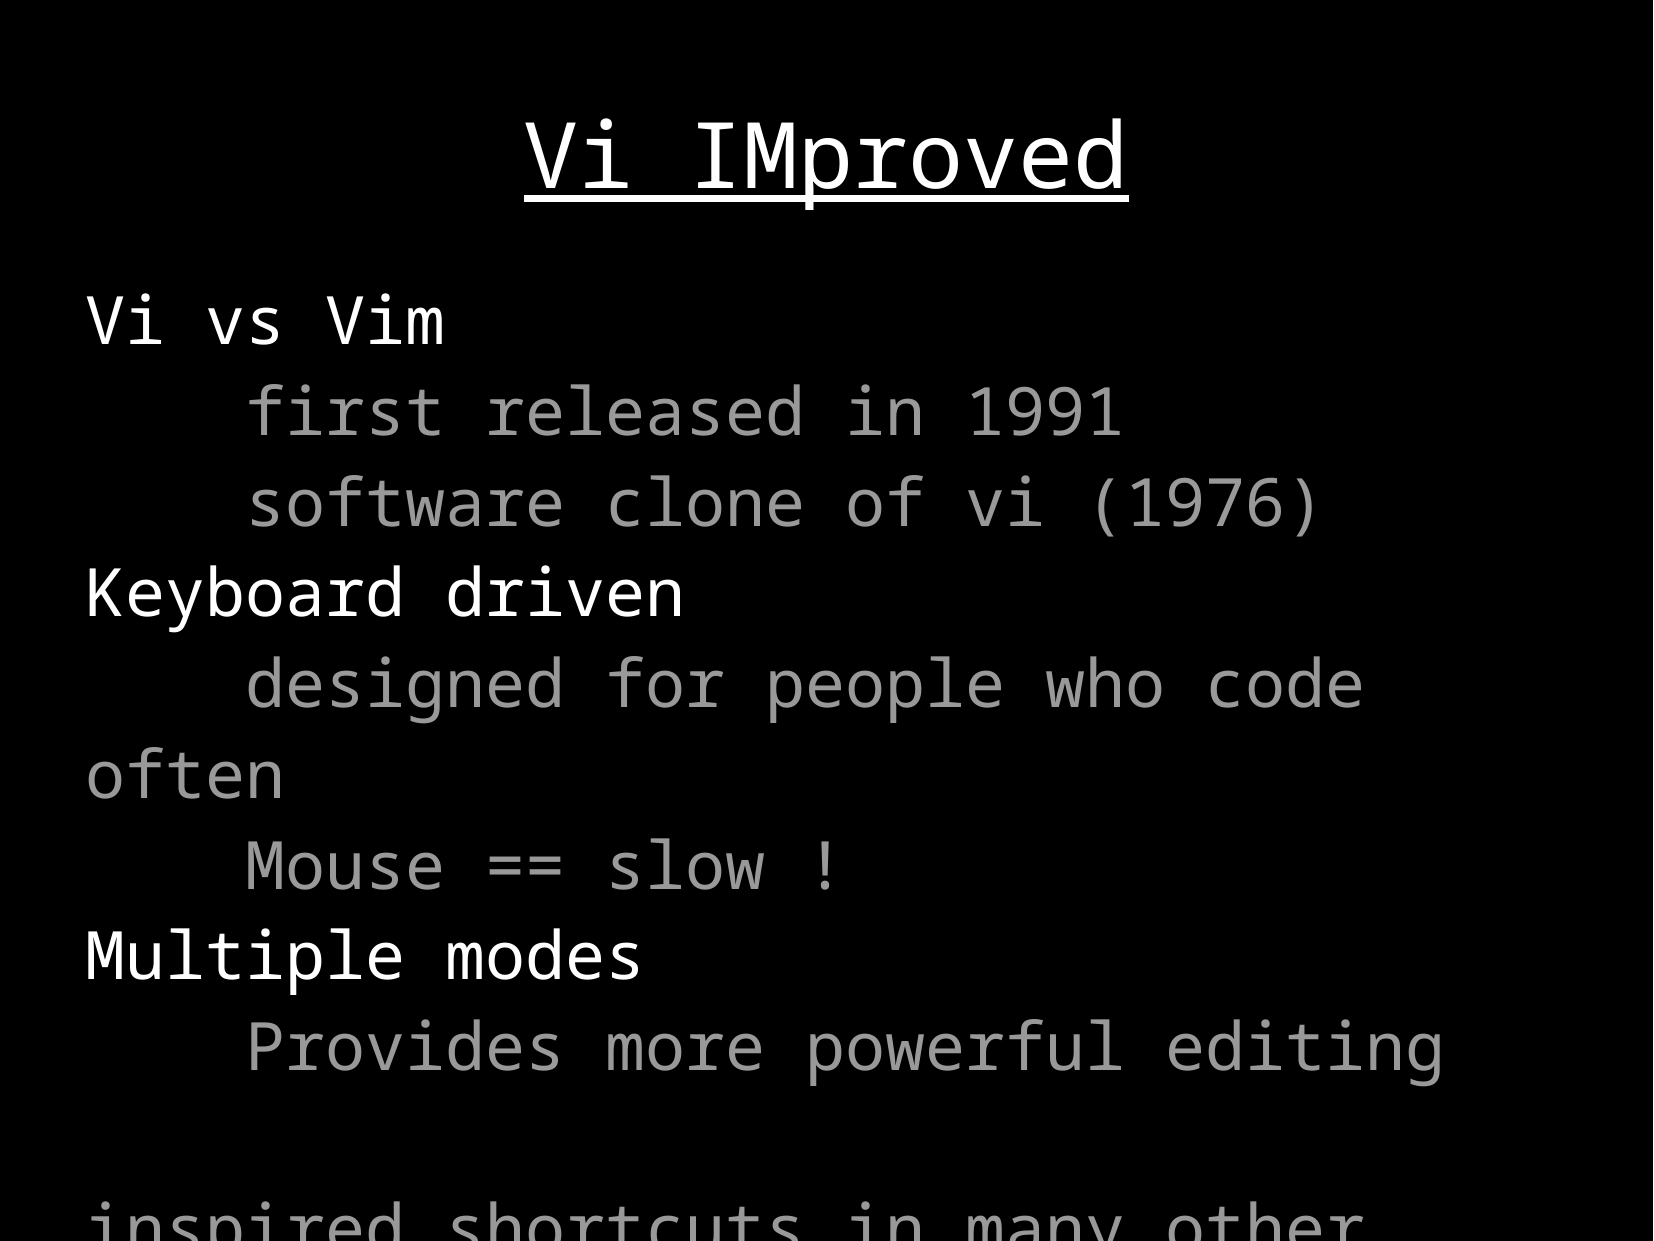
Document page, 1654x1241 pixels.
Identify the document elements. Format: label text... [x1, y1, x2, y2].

title Vi IMproved [82, 49, 1571, 257]
table_header Vi vs Vim first released in 1991 software clone of vi (1976) Keyboard driven designed for people who code often Mouse == slow ! Multiple modes Provides more powerful editing inspired shortcuts in many other programs [71, 266, 1600, 1241]
table_header [1600, 266, 1635, 1241]
